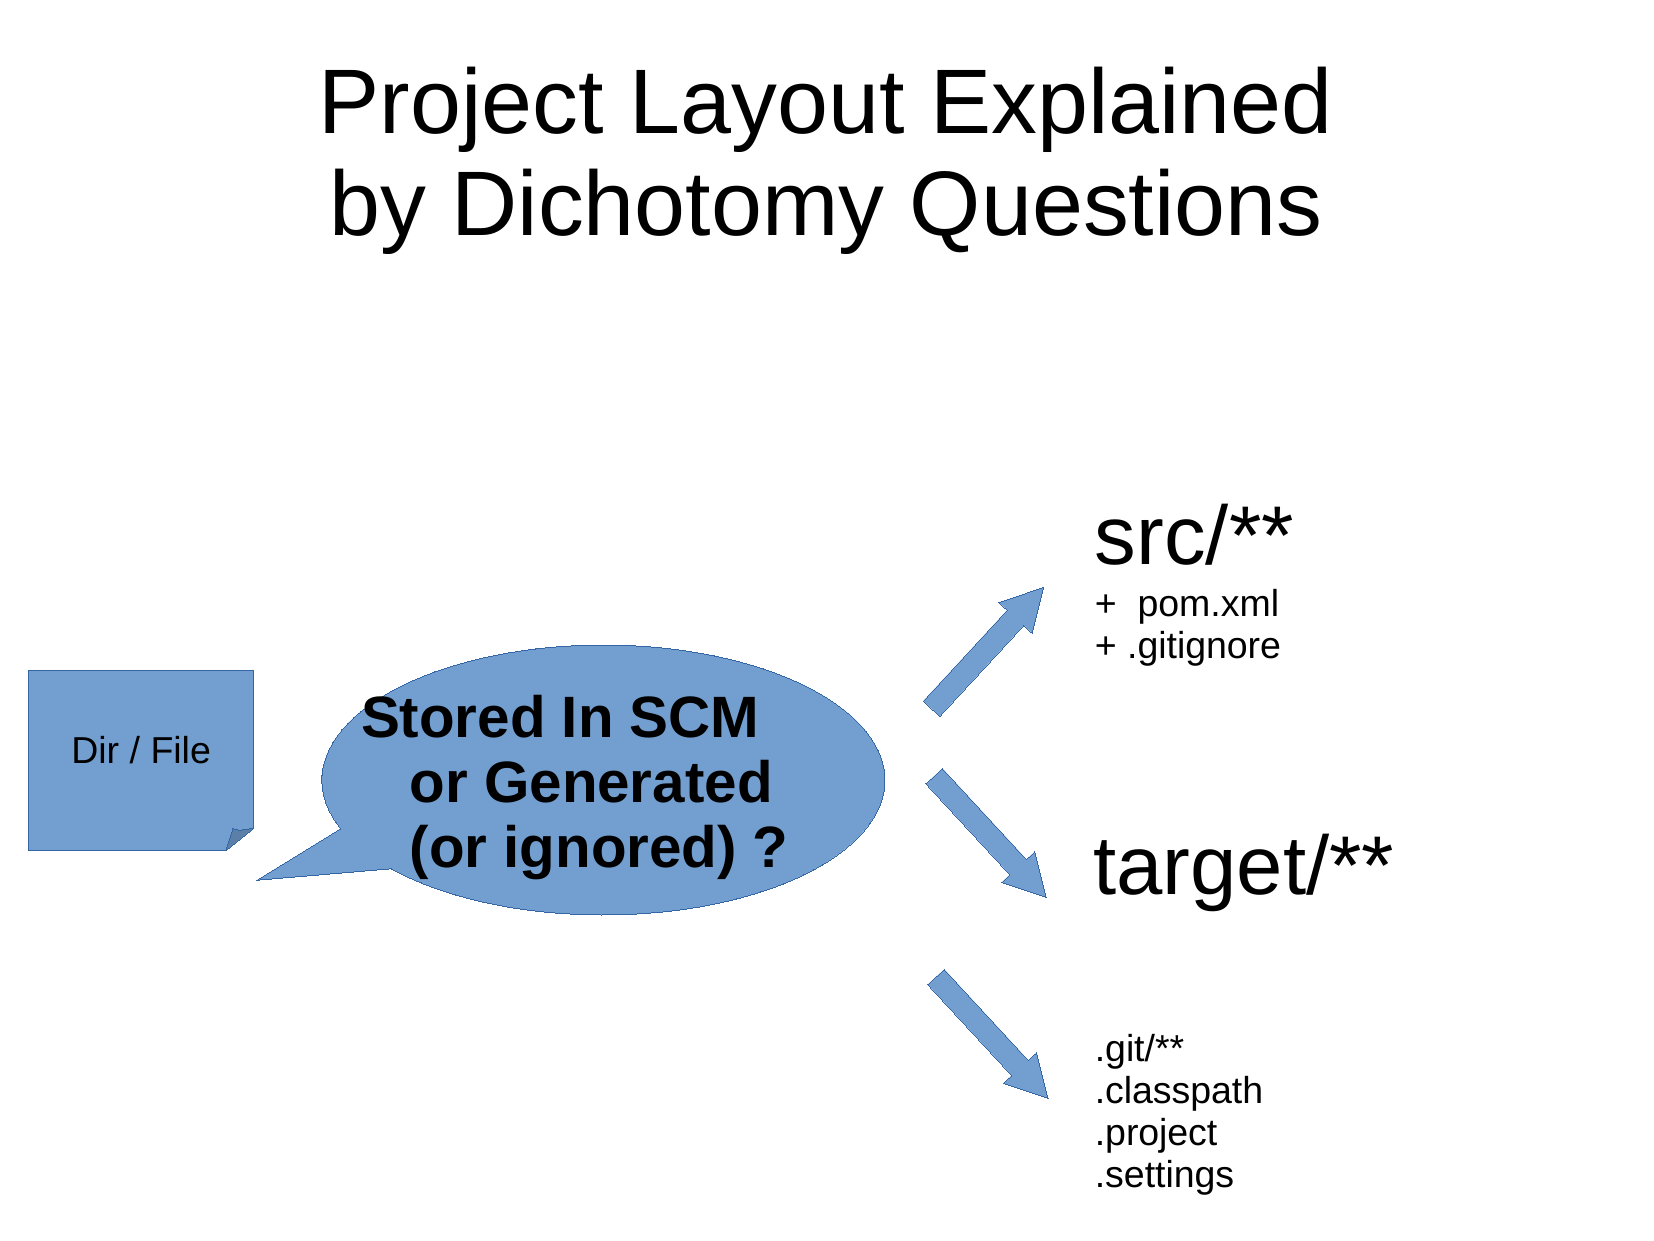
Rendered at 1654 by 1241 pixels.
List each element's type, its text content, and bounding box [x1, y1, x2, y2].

text_box [256, 725, 346, 881]
text_box Dir / File [28, 670, 254, 851]
text_box src/** + pom.xml + .gitignore [1080, 482, 1502, 663]
text_box [923, 587, 1044, 717]
text_box [421, 645, 786, 677]
text_box .git/** .classpath .project .settings [1080, 1020, 1502, 1203]
title Project Layout Explained by Dichotomy Questions [82, 49, 1571, 257]
text_box [925, 768, 1047, 898]
text_box [804, 685, 885, 875]
text_box target/** [1078, 812, 1501, 993]
text_box Stored In SCM or Generated (or ignored) ? [346, 677, 804, 953]
text_box [927, 969, 1049, 1099]
